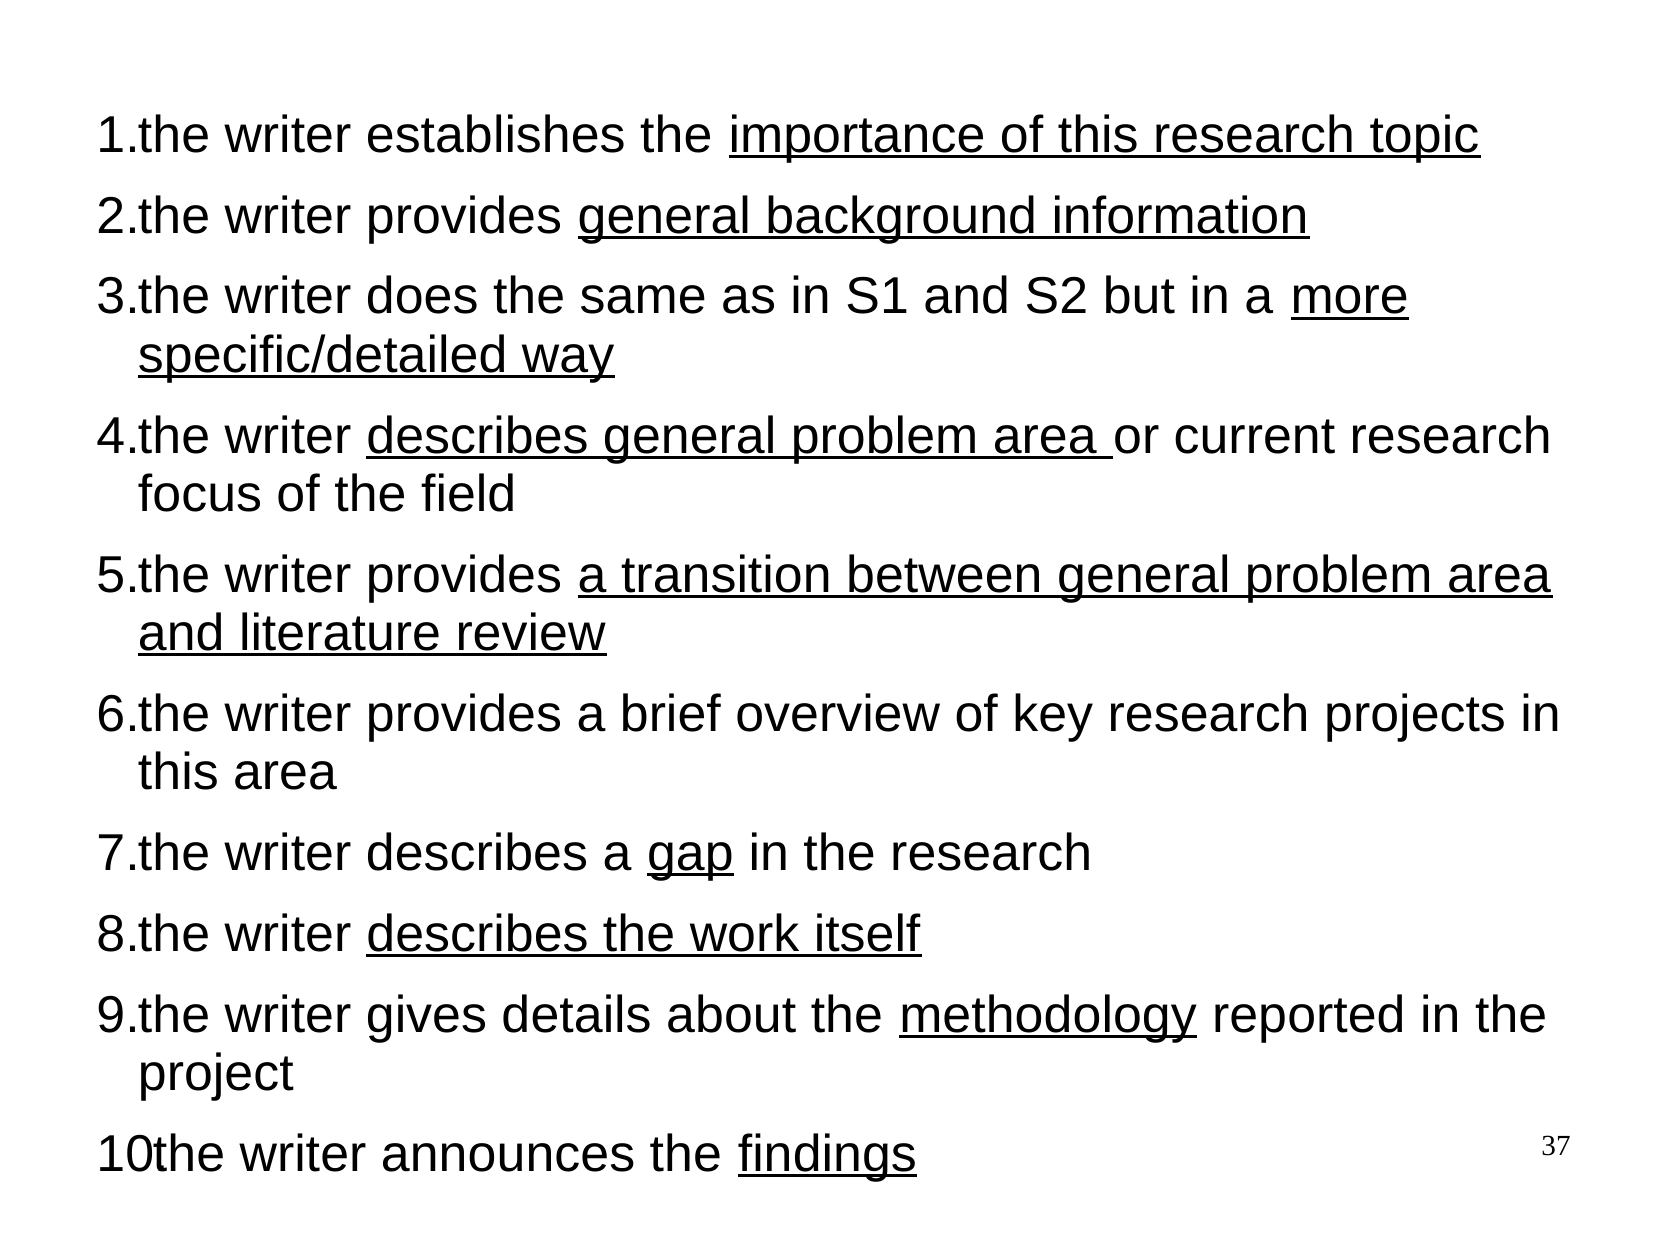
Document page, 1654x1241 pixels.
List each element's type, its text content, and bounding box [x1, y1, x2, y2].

list the writer establishes the importance of this research topic the writer provides general background information the writer does the same as in S1 and S2 but in a more specific/detailed way the writer describes general problem area or current research focus of the field the writer provides a transition between general problem area and literature review the writer provides a brief overview of key research projects in this area the writer describes a gap in the research the writer describes the work itself the writer gives details about the methodology reported in the project the writer announces the findings [82, 105, 1606, 1201]
